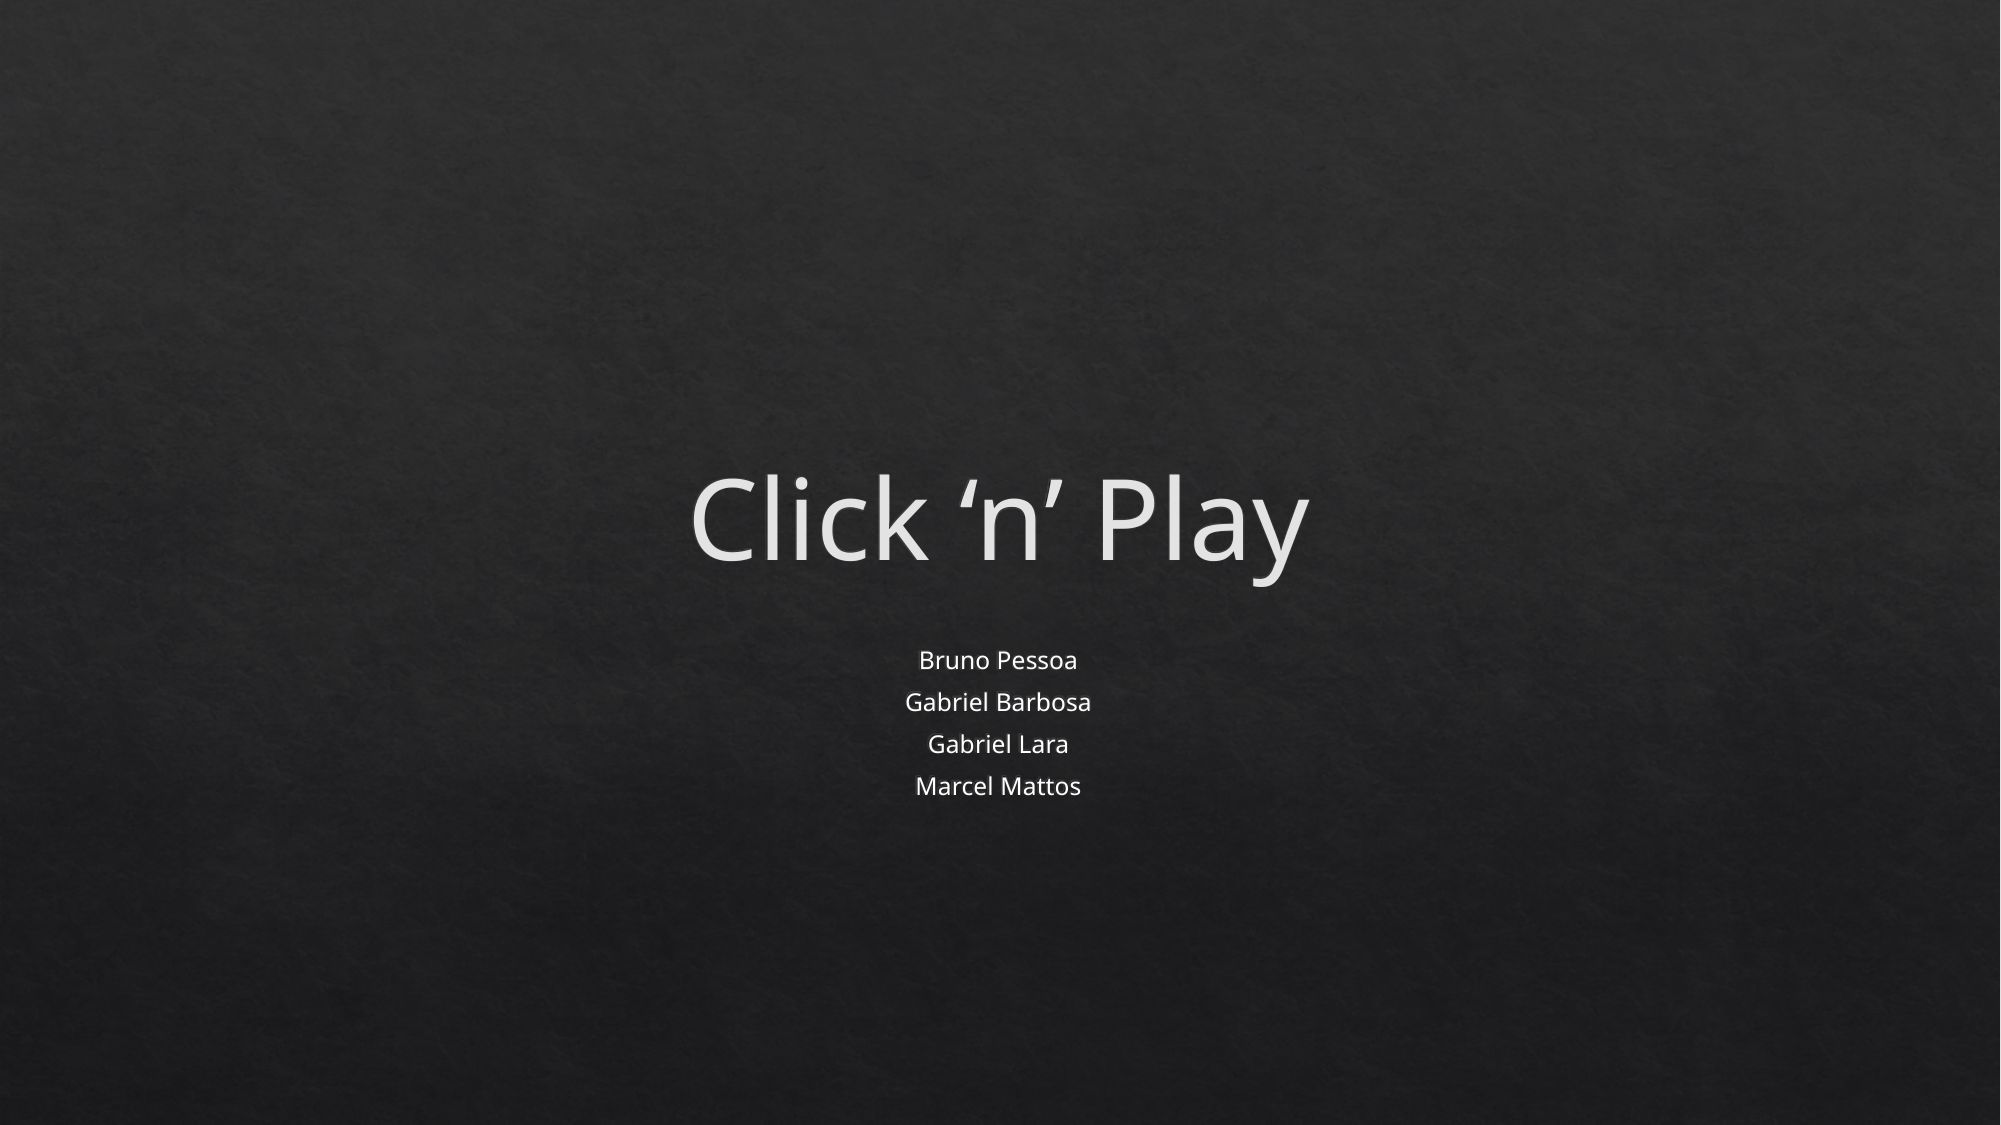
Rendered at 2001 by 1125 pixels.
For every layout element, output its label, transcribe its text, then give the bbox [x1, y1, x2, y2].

picture [0, 0, 2001, 1125]
title Click ‘n’ Play [224, 290, 1774, 591]
subtitle Bruno Pessoa Gabriel Barbosa Gabriel Lara Marcel Mattos [224, 637, 1773, 810]
